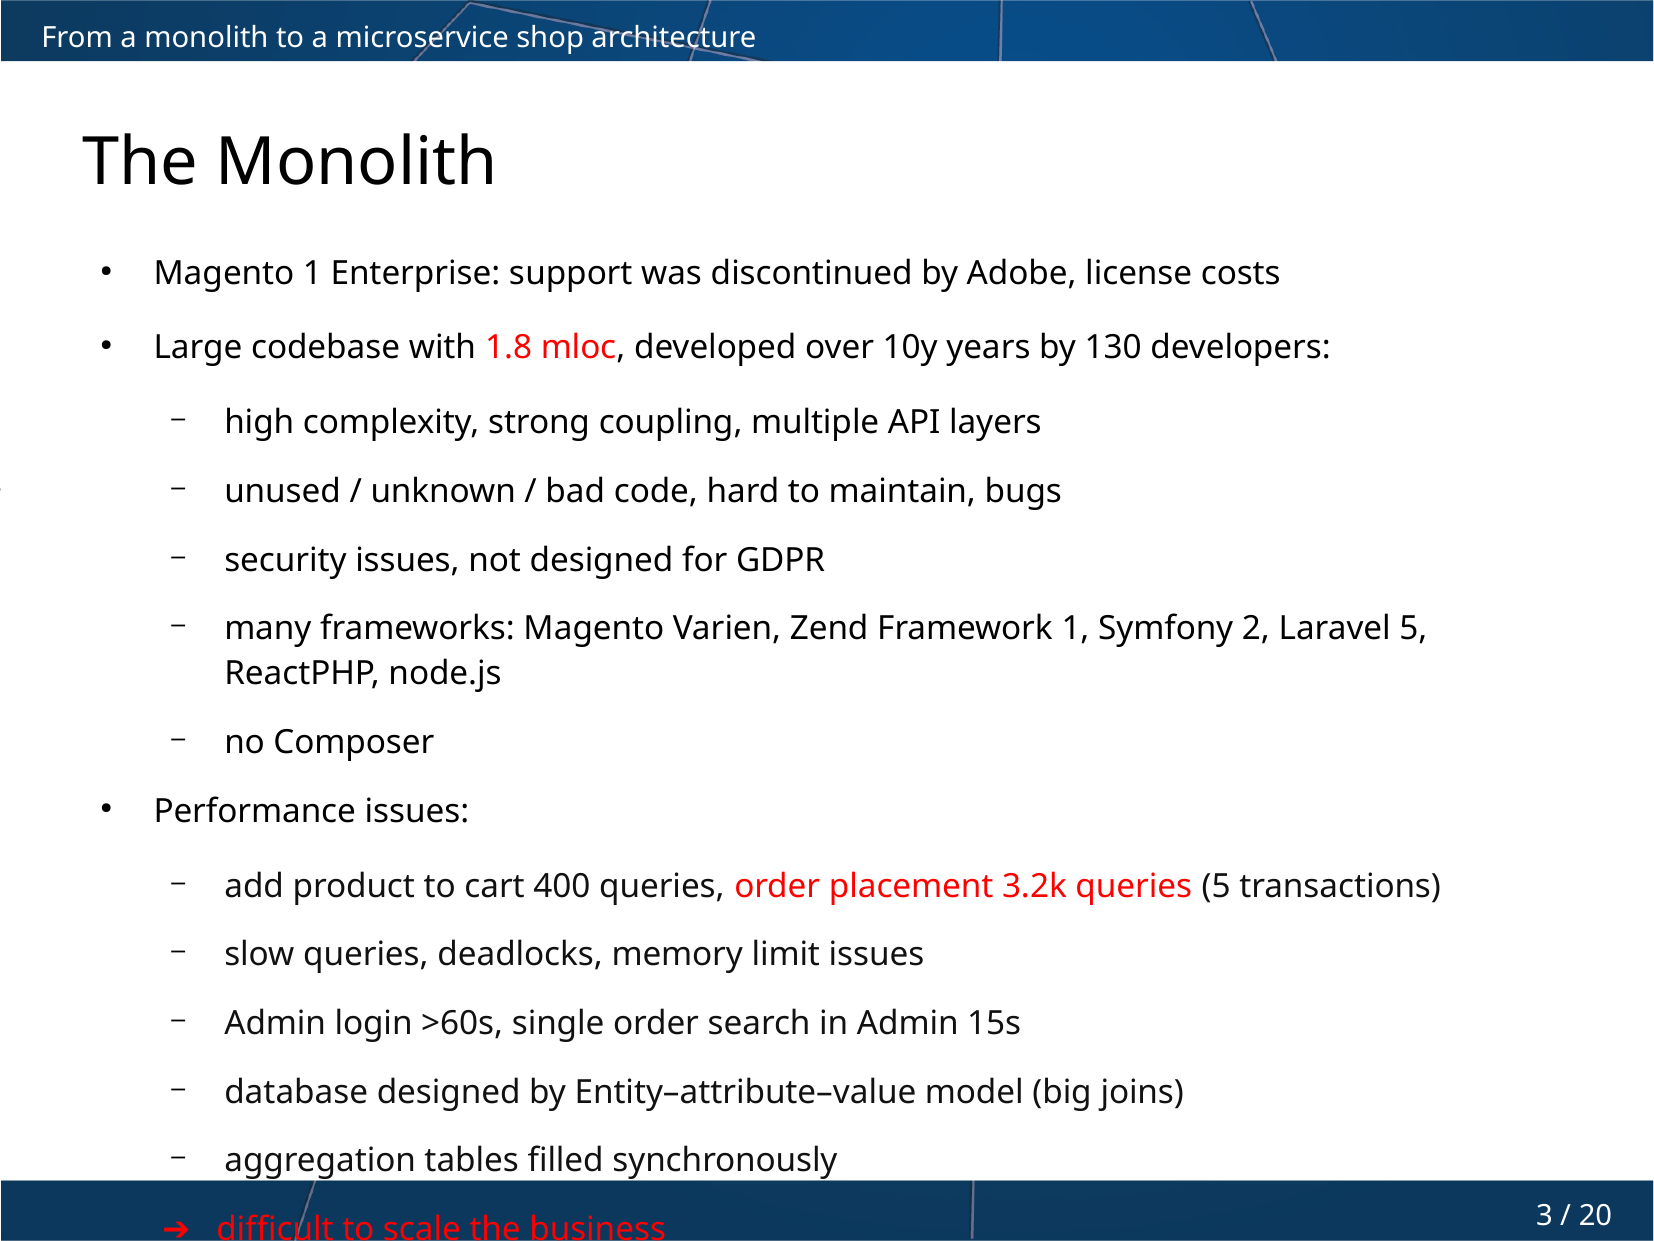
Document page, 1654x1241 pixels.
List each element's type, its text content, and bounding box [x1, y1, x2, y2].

picture [0, 0, 1654, 1241]
list Magento 1 Enterprise: support was discontinued by Adobe, license costs Large codebase with 1.8 mloc, developed over 10y years by 130 developers: high complexity, strong coupling, multiple API layers unused / unknown / bad code, hard to maintain, bugs security issues, not designed for GDPR many frameworks: Magento Varien, Zend Framework 1, Symfony 2, Laravel 5, ReactPHP, node.js no Composer Performance issues: add product to cart 400 queries, order placement 3.2k queries (5 transactions) slow queries, deadlocks, memory limit issues Admin login >60s, single order search in Admin 15s database designed by Entity–attribute–value model (big joins) aggregation tables filled synchronously ➔ difficult to scale the business [82, 248, 1571, 1188]
title The Monolith [23, 62, 1512, 255]
